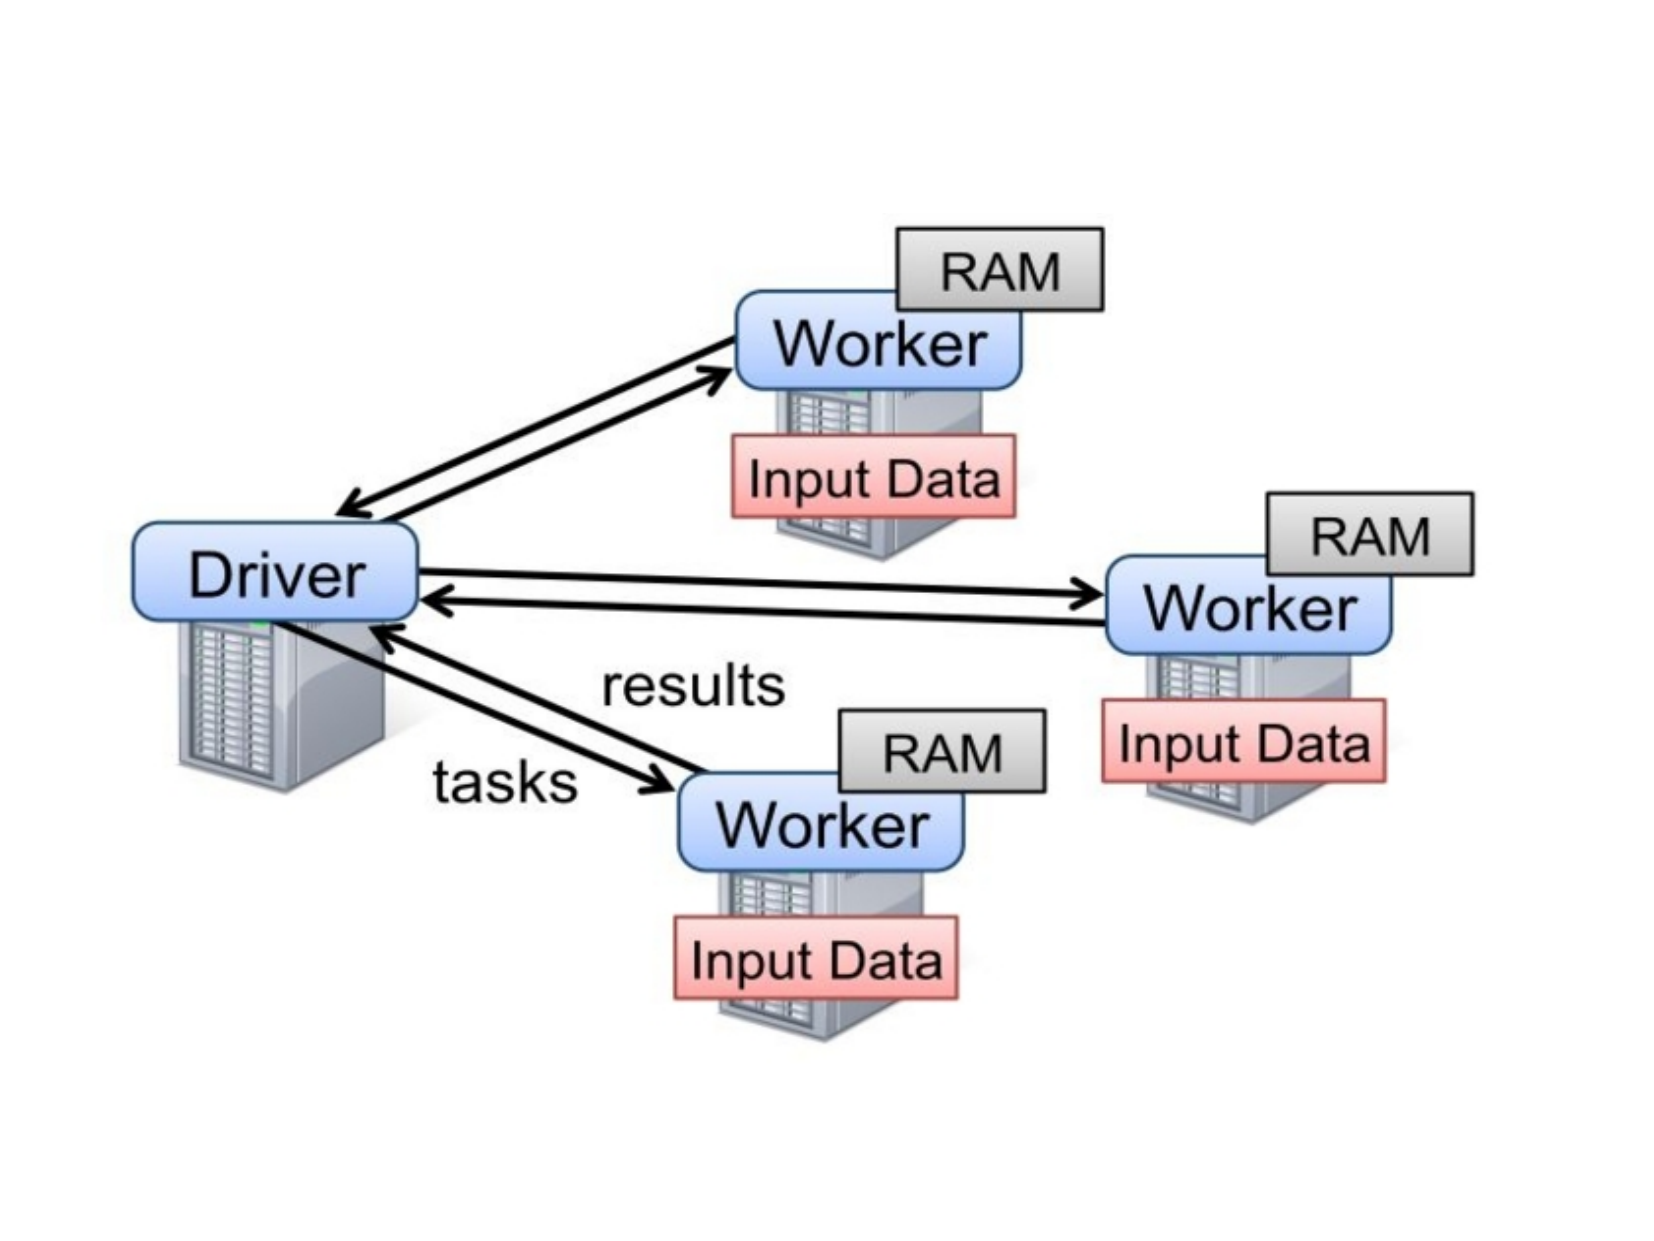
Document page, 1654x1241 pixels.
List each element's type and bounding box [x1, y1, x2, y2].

picture [44, 213, 1617, 1084]
